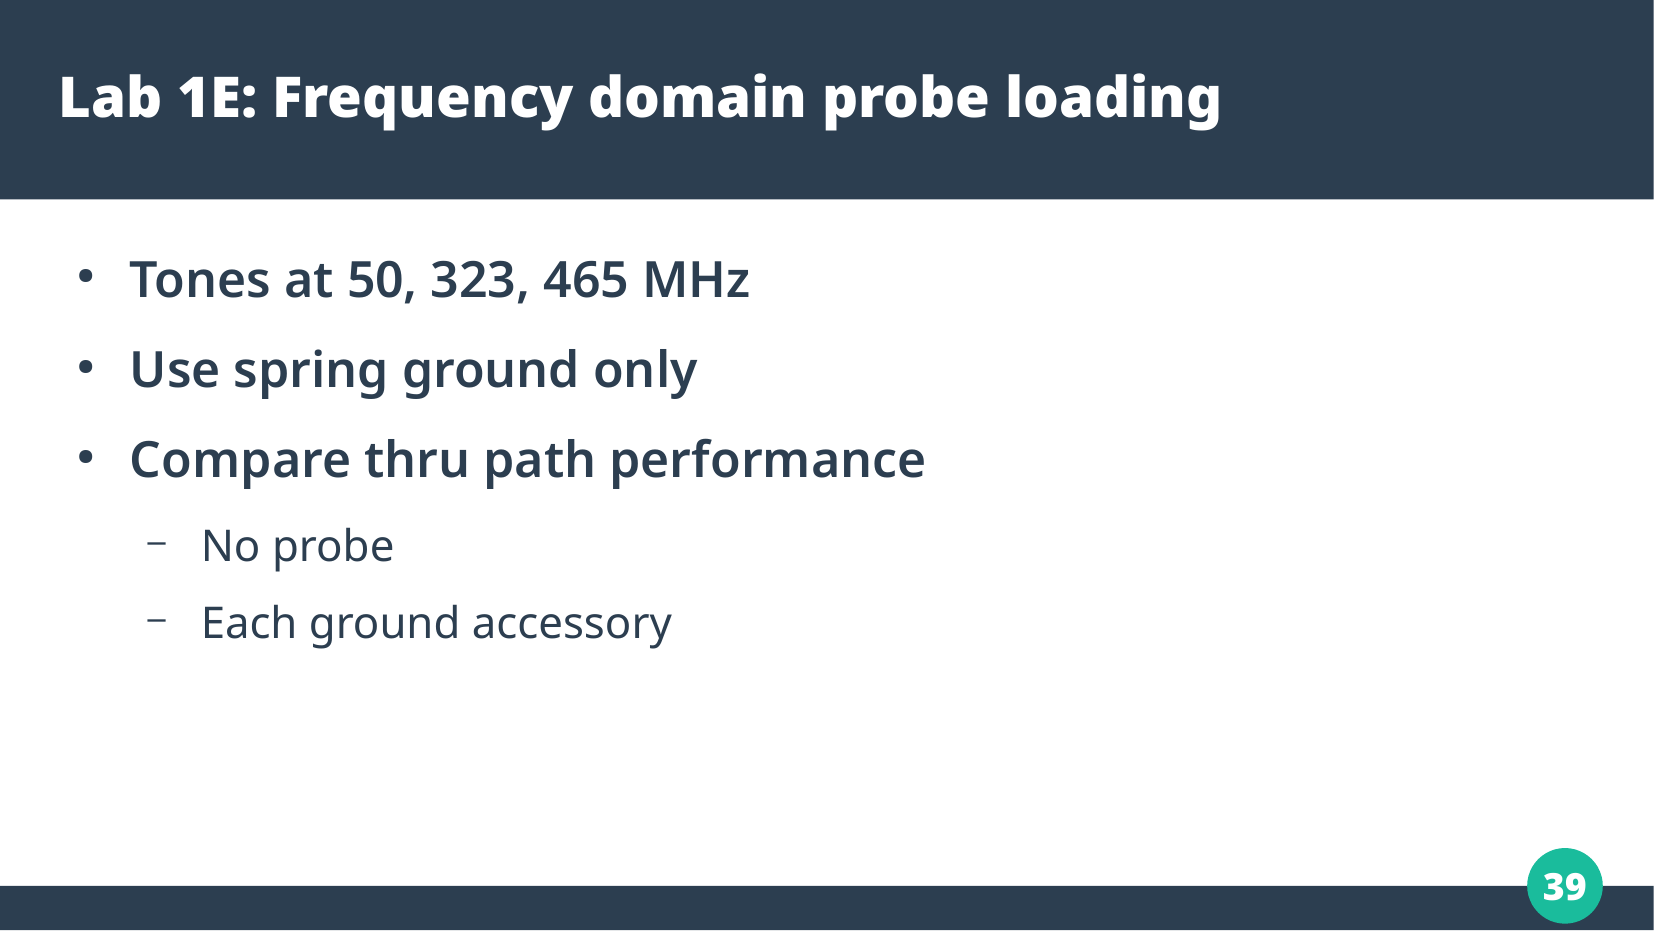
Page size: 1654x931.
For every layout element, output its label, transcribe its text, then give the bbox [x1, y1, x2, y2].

title Lab 1E: Frequency domain probe loading [59, 37, 1595, 155]
list Tones at 50, 323, 465 MHz Use spring ground only Compare thru path performance No probe Each ground accessory [59, 243, 1595, 864]
